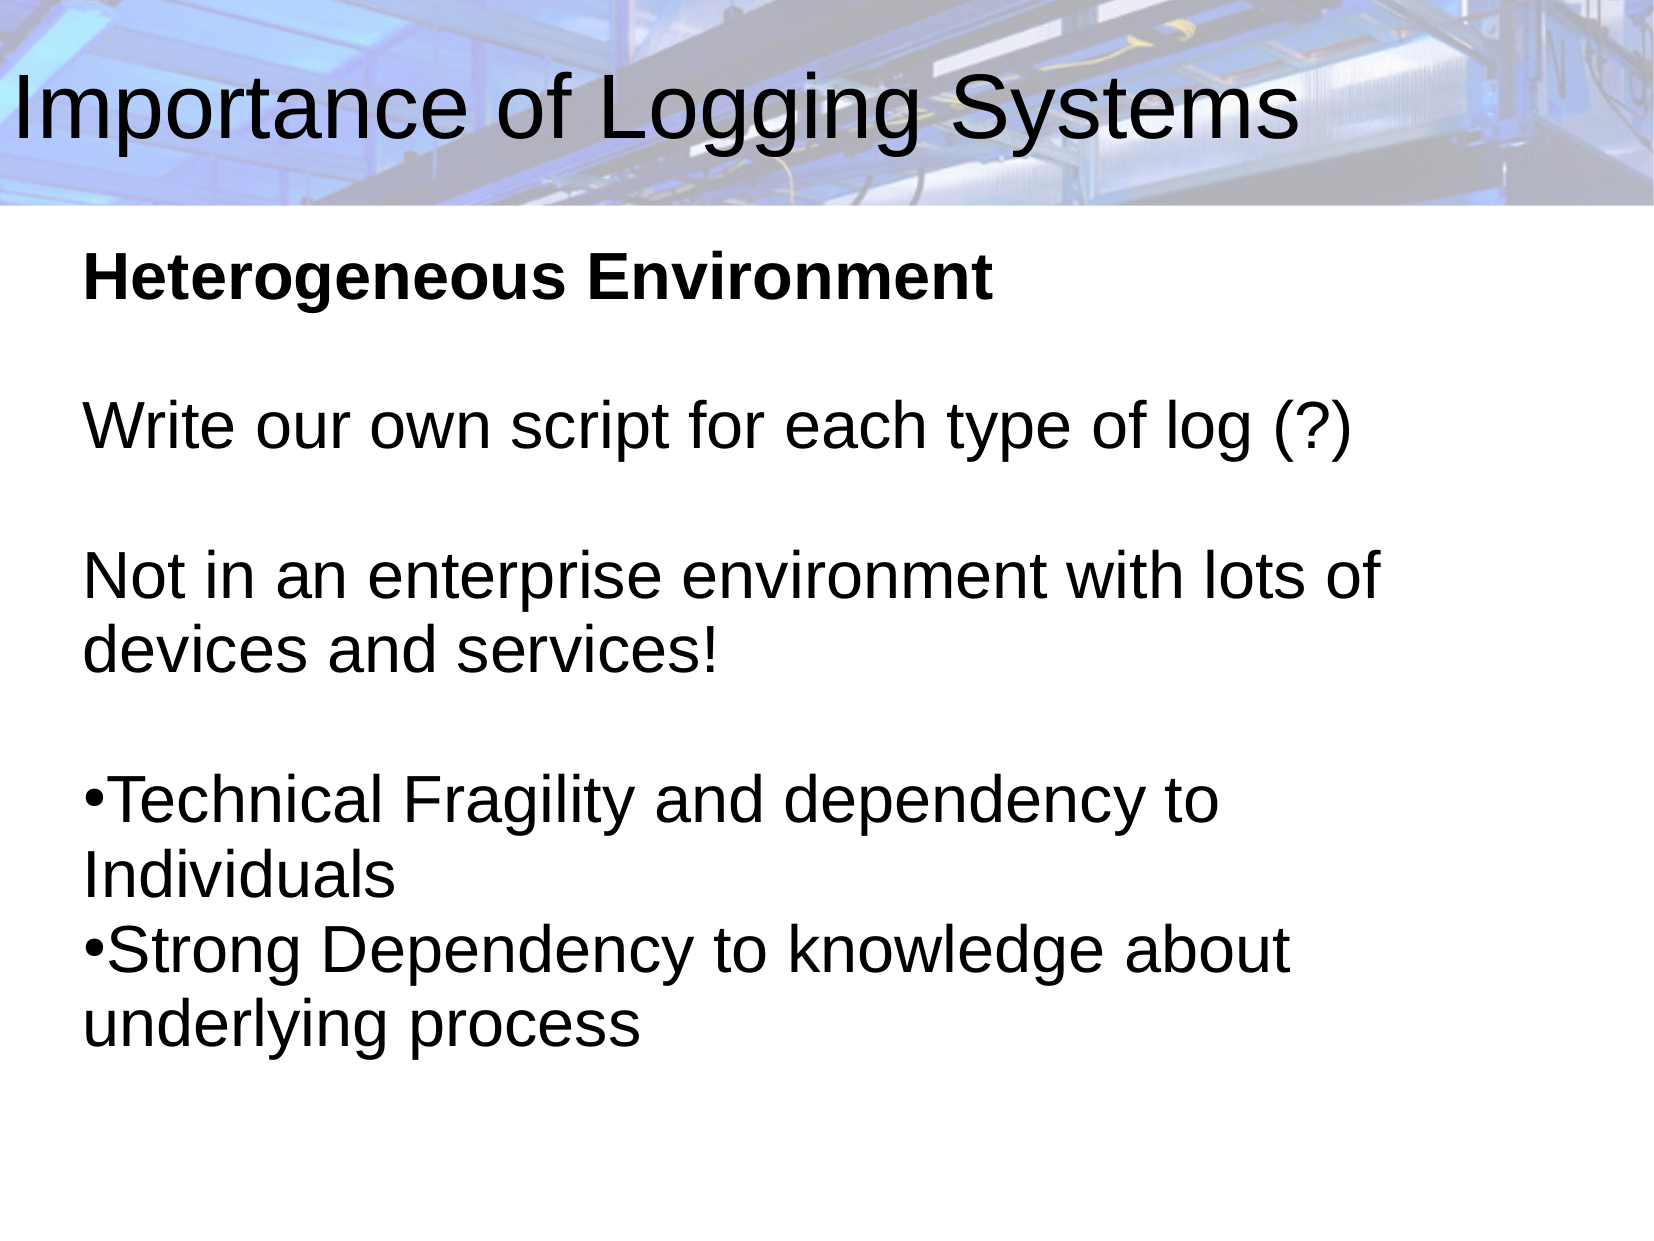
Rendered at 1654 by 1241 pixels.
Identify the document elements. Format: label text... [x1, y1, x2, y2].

picture [0, 0, 1654, 1241]
title Importance of Logging Systems [11, 2, 1501, 211]
subtitle Heterogeneous Environment Write our own script for each type of log (?) Not in an enterprise environment with lots of devices and services! Technical Fragility and dependency to Individuals Strong Dependency to knowledge about underlying process [82, 238, 1538, 1062]
